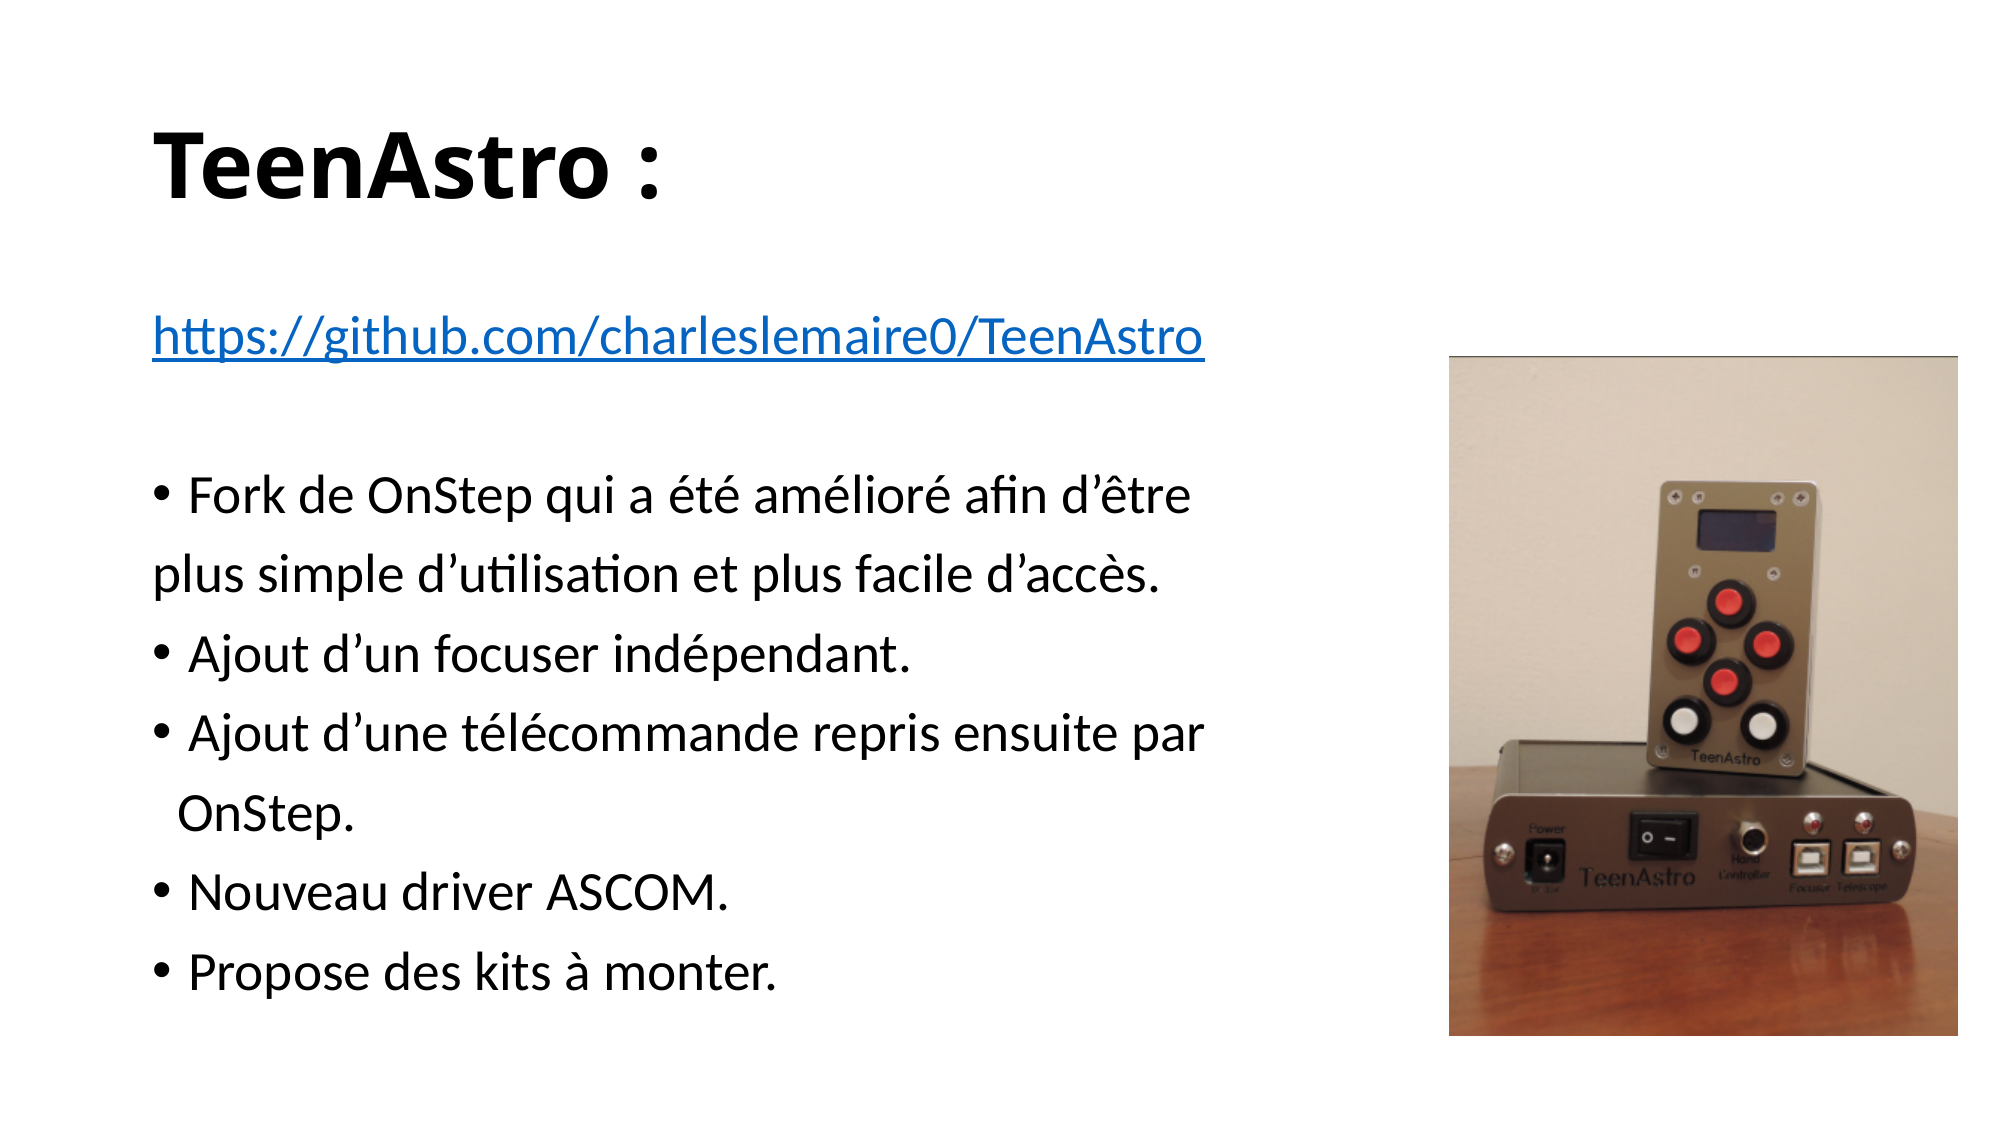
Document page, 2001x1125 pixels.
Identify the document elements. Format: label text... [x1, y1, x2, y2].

title TeenAstro : [137, 59, 1863, 278]
list https://github.com/charleslemaire0/TeenAstro Fork de OnStep qui a été amélioré afin d’être plus simple d’utilisation et plus facile d’accès. Ajout d’un focuser indépendant. Ajout d’une télécommande repris ensuite par OnStep. Nouveau driver ASCOM. Propose des kits à monter. [137, 299, 1863, 1014]
picture [1449, 356, 1958, 1036]
